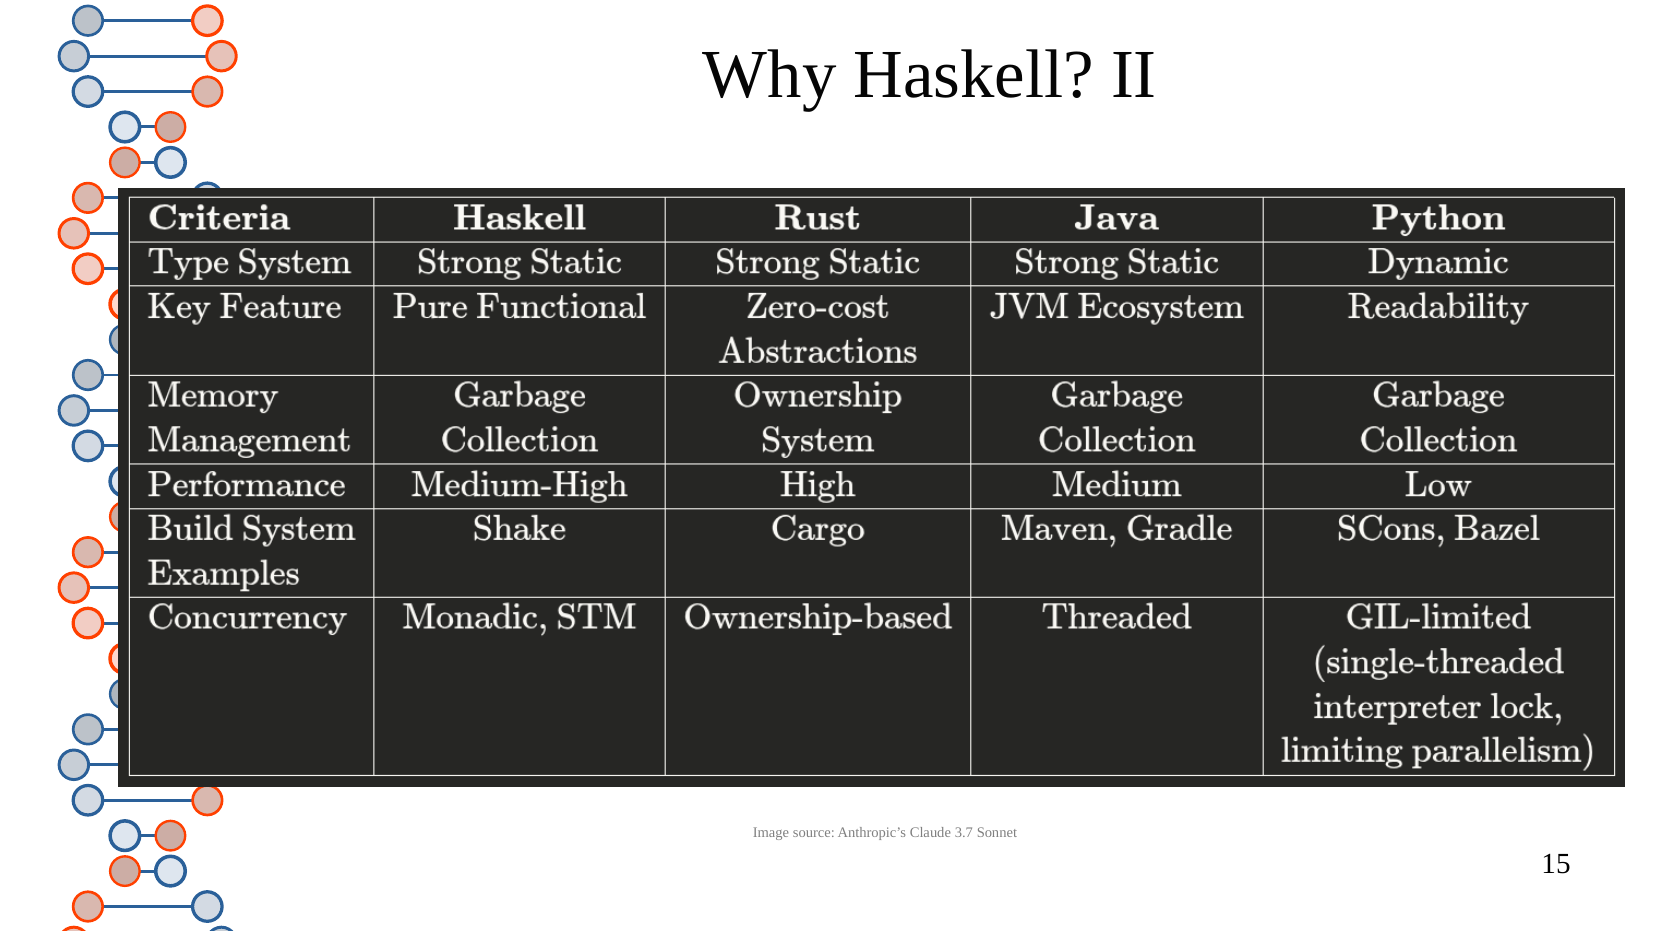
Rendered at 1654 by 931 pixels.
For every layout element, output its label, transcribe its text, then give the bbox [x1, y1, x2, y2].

picture [118, 188, 1625, 787]
title Why Haskell? II [265, 35, 1595, 112]
text_box Image source: Anthropic’s Claude 3.7 Sonnet [738, 817, 1034, 857]
